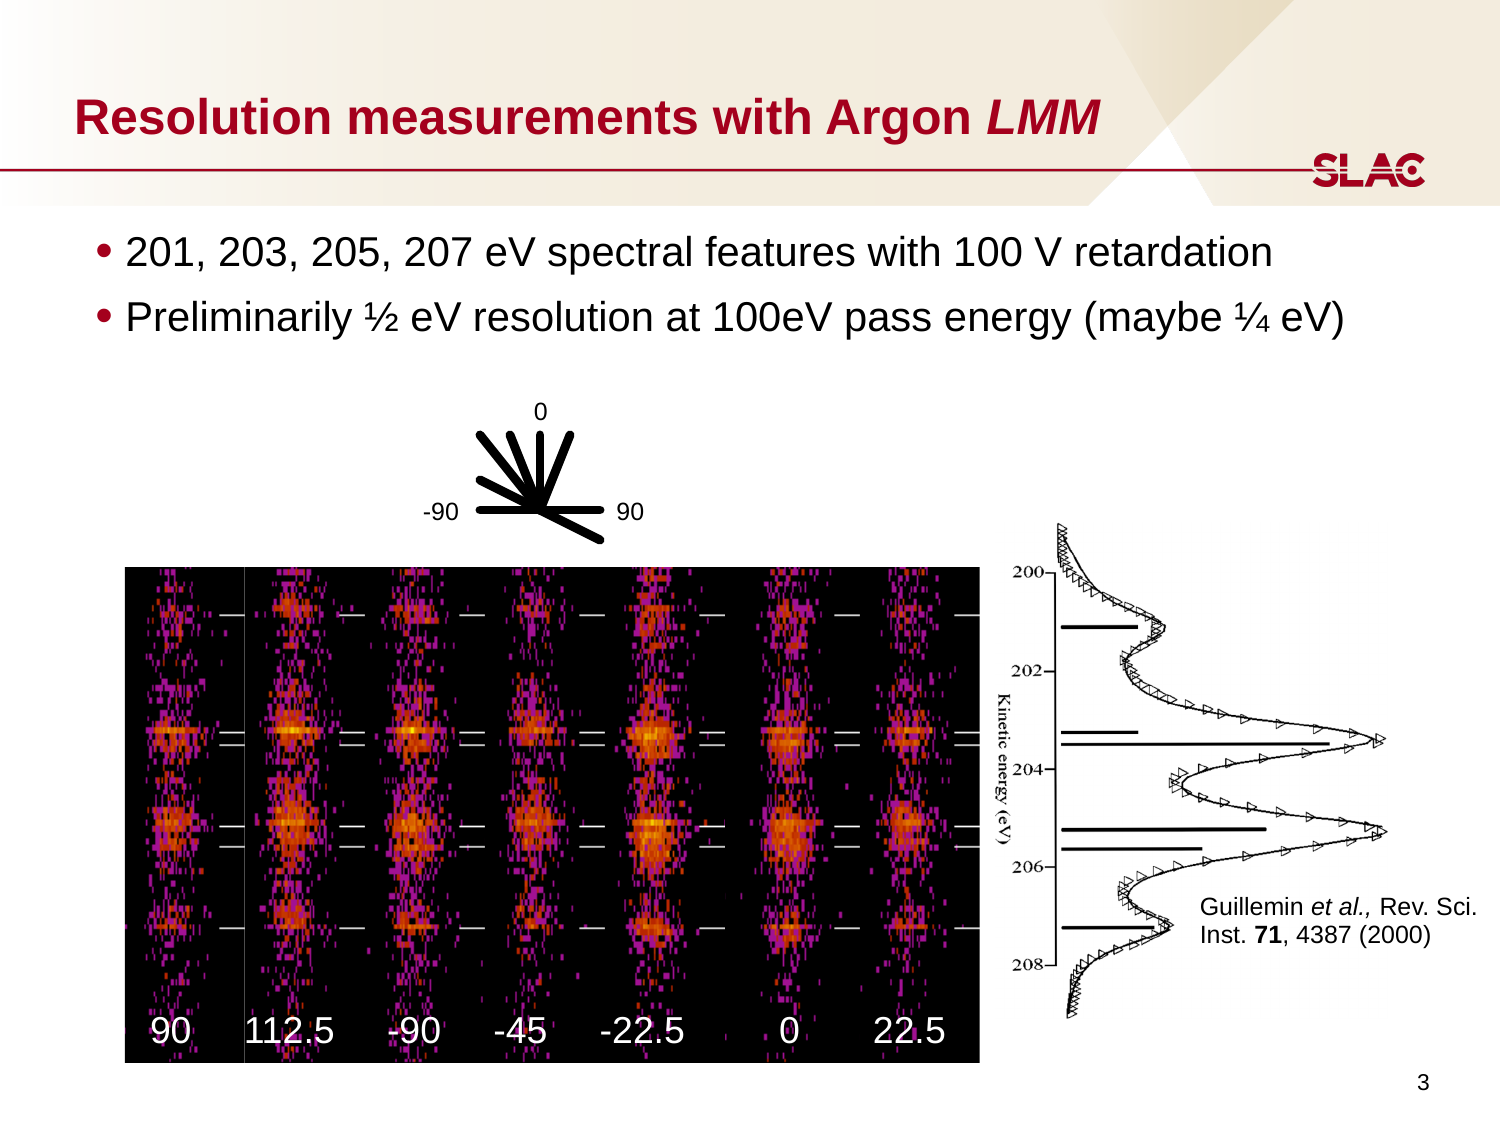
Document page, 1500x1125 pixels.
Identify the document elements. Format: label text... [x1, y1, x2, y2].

picture [0, 0, 1500, 206]
text_box 0 [519, 389, 550, 433]
text_box -90 [408, 490, 483, 534]
title Resolution measurements with Argon LMM [74, 21, 1404, 145]
list 201, 203, 205, 207 eV spectral features with 100 V retardation Preliminarily ½ eV resolution at 100eV pass energy (maybe ¼ eV) [48, 224, 1441, 946]
picture [124, 567, 980, 1002]
text_box 90 112.5 -90 -45 -22.5 0 22.5 [124, 1002, 980, 1060]
slide_number 9 [1405, 1036, 1458, 1125]
text_box 90 [601, 490, 661, 534]
text_box Guillemin et al., Rev. Sci. Inst. 71, 4387 (2000) [1185, 885, 1500, 956]
picture [995, 522, 1388, 1019]
